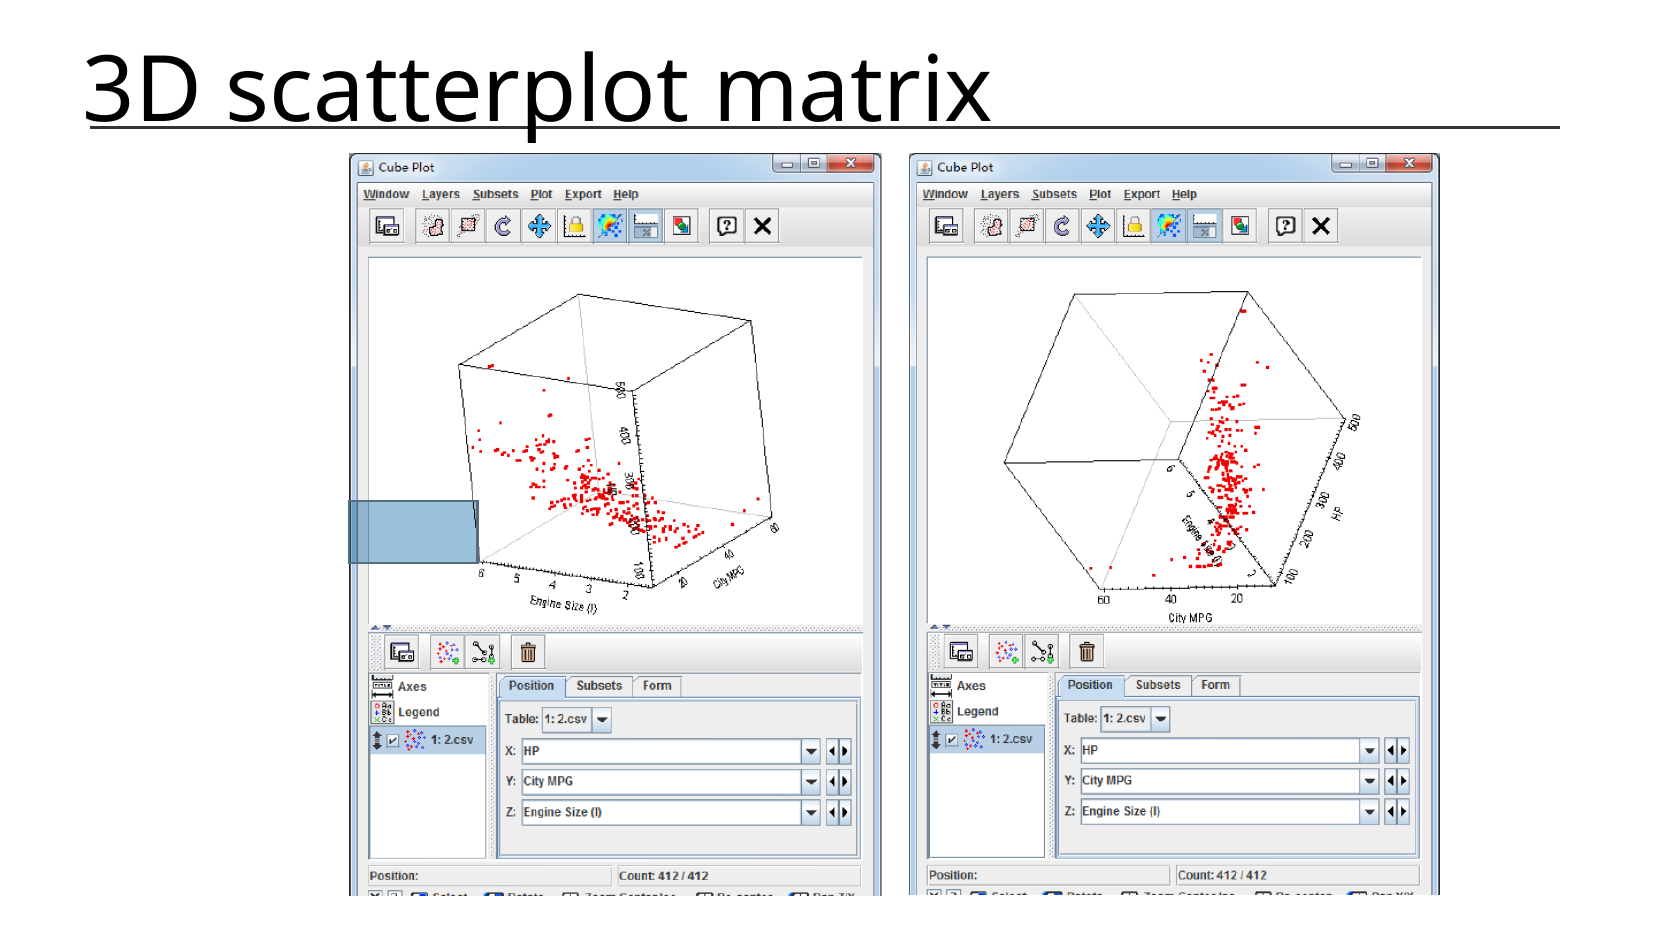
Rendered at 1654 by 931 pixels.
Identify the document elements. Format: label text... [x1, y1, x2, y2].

picture [348, 149, 1443, 901]
title 3D scatterplot matrix [82, 32, 1571, 140]
